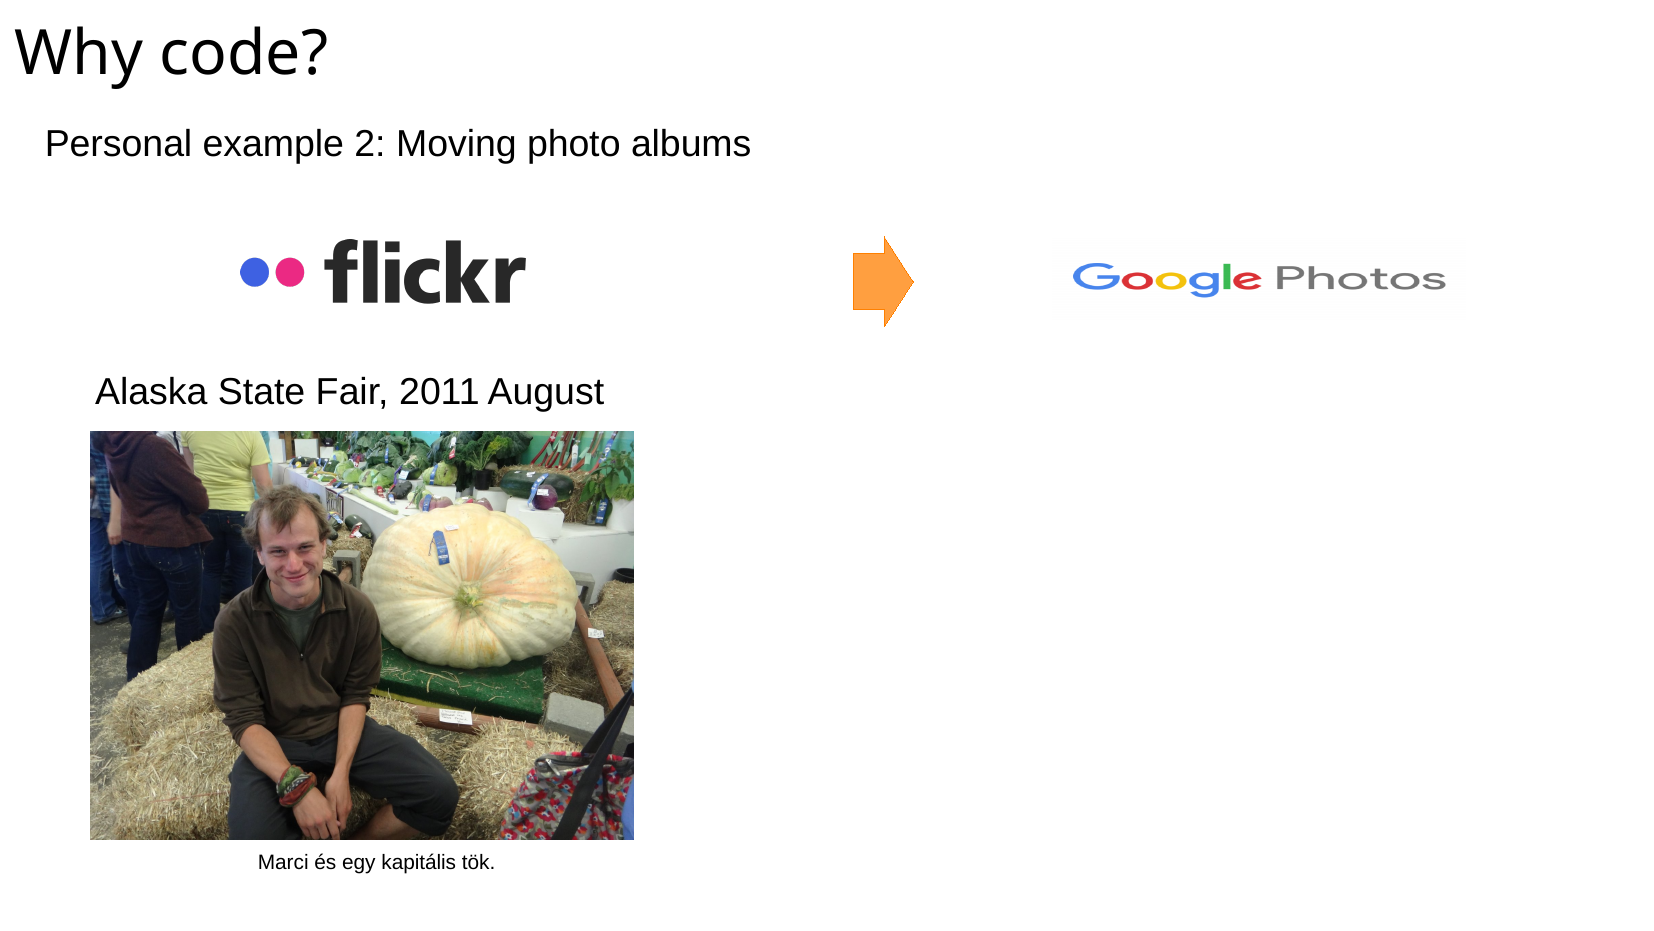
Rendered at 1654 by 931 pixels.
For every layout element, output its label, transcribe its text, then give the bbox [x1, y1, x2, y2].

text_box Marci és egy kapitális tök. [243, 843, 511, 882]
text_box Personal example 2: Moving photo albums [30, 108, 770, 181]
picture [90, 469, 634, 840]
picture [1052, 238, 1466, 321]
text_box Why code? [0, 0, 1654, 89]
text_box [853, 236, 914, 327]
picture [240, 239, 526, 304]
text_box Alaska State Fair, 2011 August [80, 356, 686, 469]
